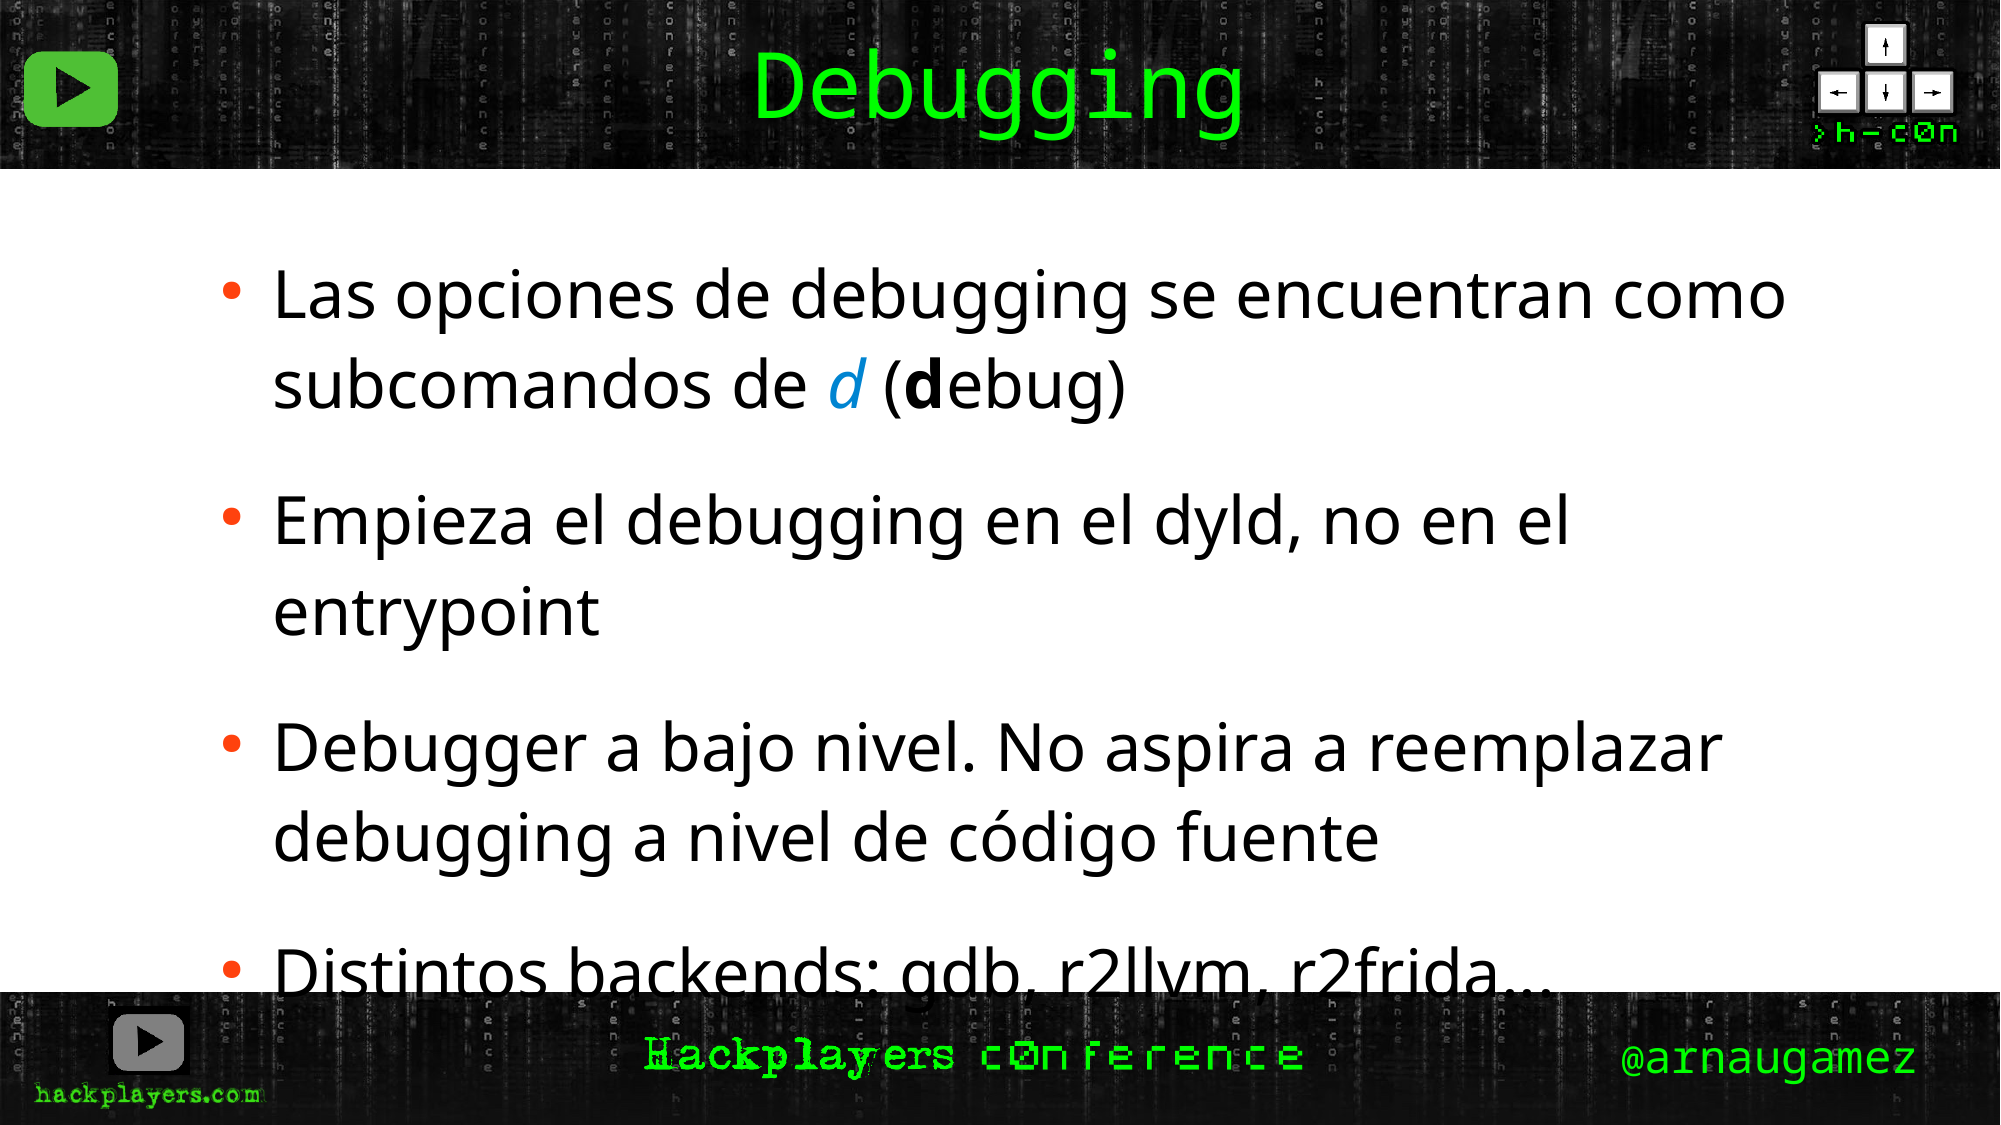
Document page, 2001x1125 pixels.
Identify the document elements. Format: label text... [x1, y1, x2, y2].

picture [0, 0, 2000, 169]
title Debugging [256, 0, 1745, 166]
picture [0, 992, 2000, 1125]
list Las opciones de debugging se encuentran como subcomandos de d (debug) Empieza el debugging en el dyld, no en el entrypoint Debugger a bajo nivel. No aspira a reemplazar debugging a nivel de código fuente Distintos backends: gdb, r2llvm, r2frida... [202, 246, 1798, 879]
